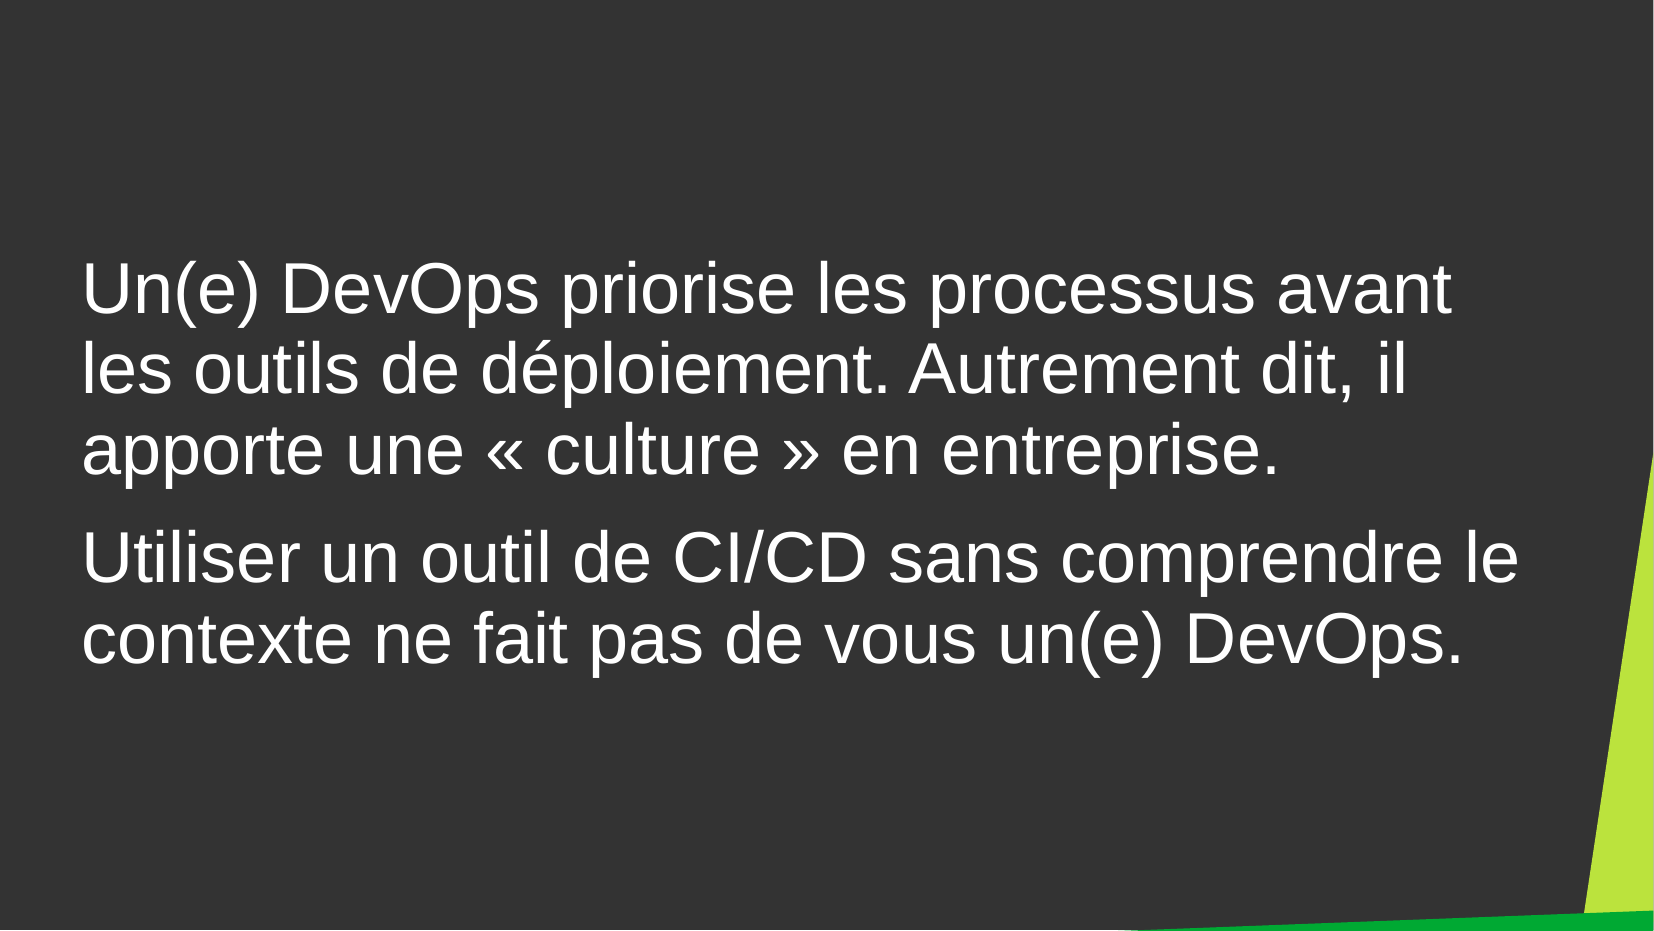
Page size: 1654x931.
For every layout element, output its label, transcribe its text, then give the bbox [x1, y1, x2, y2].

text_box [1118, 448, 1654, 931]
list Un(e) DevOps priorise les processus avant les outils de déploiement. Autrement dit, il apporte une « culture » en entreprise. Utiliser un outil de CI/CD sans comprendre le contexte ne fait pas de vous un(e) DevOps. [80, 248, 1560, 686]
